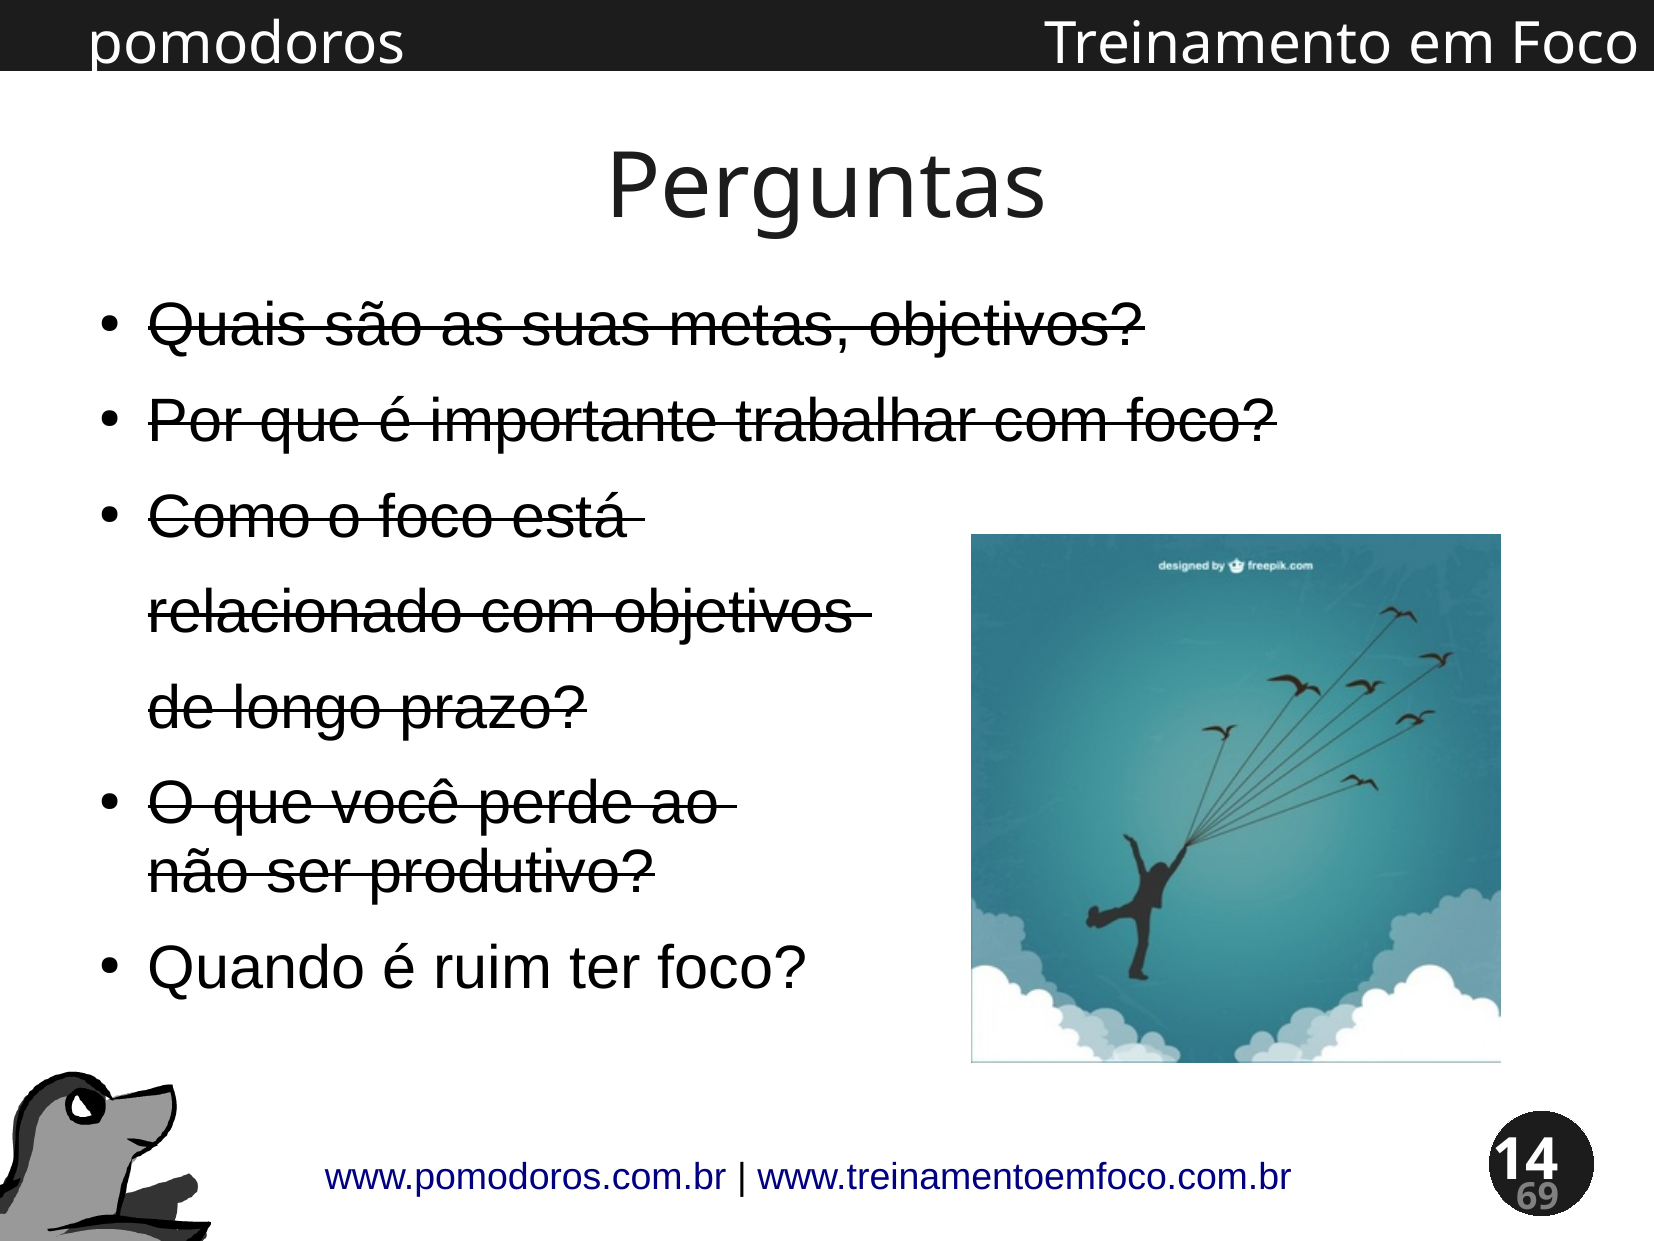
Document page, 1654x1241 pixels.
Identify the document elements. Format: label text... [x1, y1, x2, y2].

picture [0, 1003, 249, 1241]
picture [971, 534, 1501, 1063]
title Perguntas [82, 78, 1571, 287]
list Quais são as suas metas, objetivos? Por que é importante trabalhar com foco? Como o foco está relacionado com objetivos de longo prazo? O que você perde ao não ser produtivo? Quando é ruim ter foco? [82, 290, 1571, 1010]
